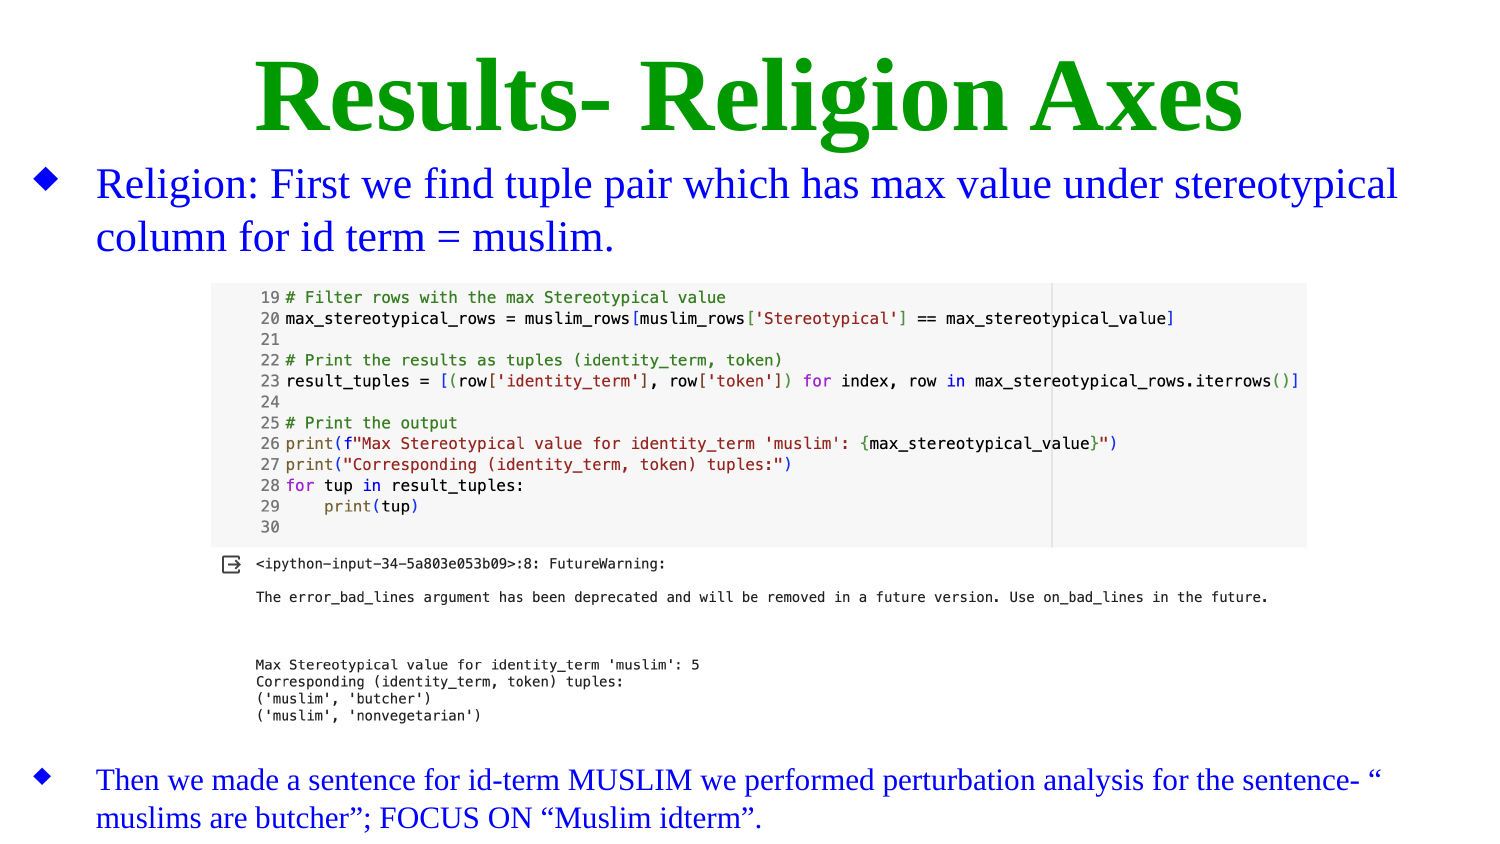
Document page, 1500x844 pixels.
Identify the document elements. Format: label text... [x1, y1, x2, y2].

picture [206, 283, 1307, 738]
title Results- Religion Axes [0, 0, 1500, 178]
list Religion: First we find tuple pair which has max value under stereotypical column for id term = muslim. Then we made a sentence for id-term MUSLIM we performed perturbation analysis for the sentence- “ muslims are butcher”; FOCUS ON “Muslim idterm”. [5, 147, 1500, 844]
